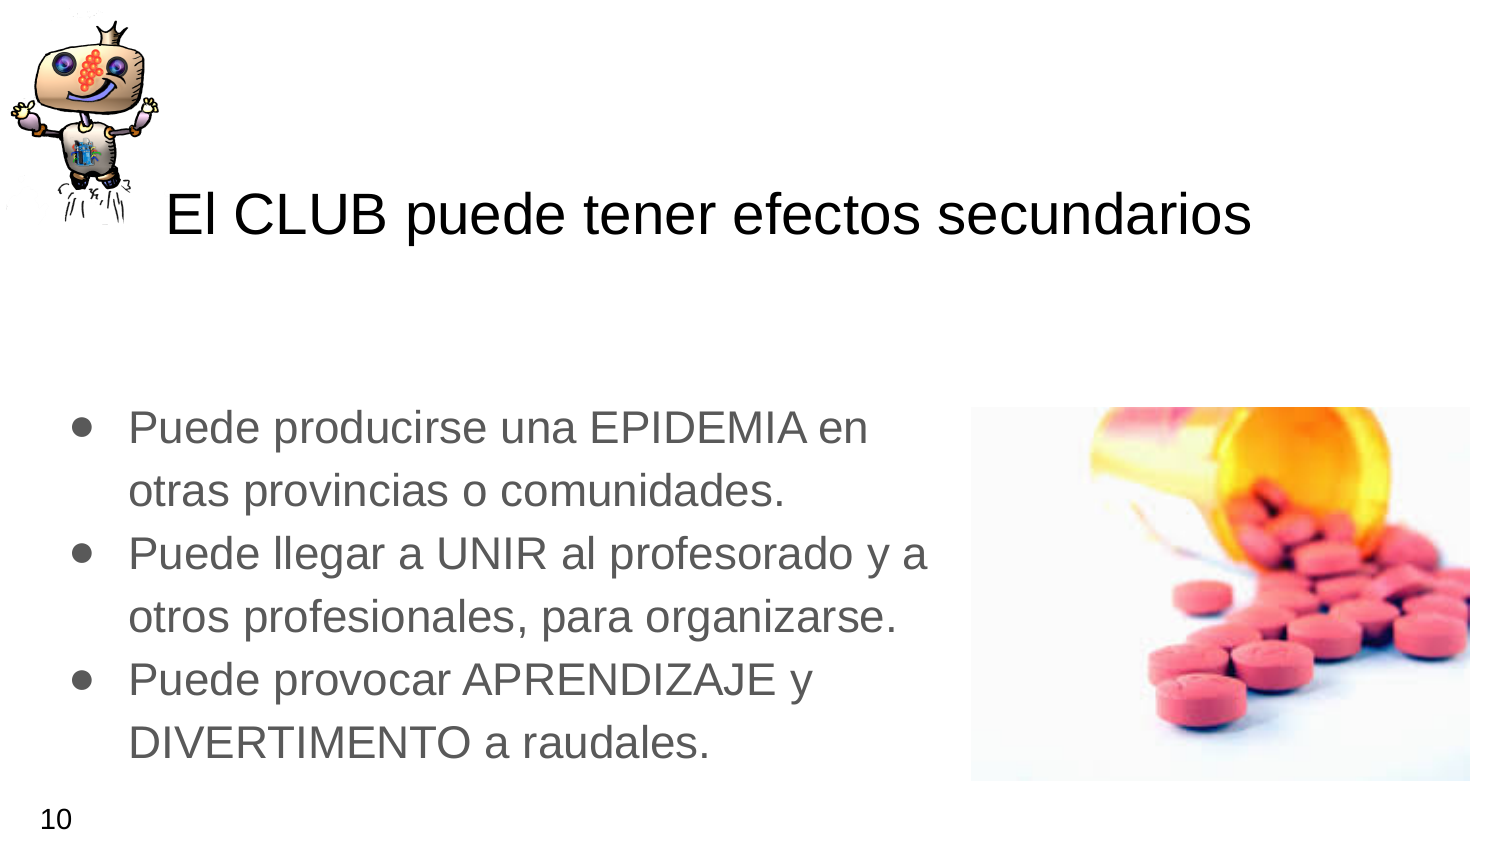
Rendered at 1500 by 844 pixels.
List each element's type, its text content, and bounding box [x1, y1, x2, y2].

title El CLUB puede tener efectos secundarios [150, 161, 1500, 256]
picture [6, 8, 176, 225]
list Puede producirse una EPIDEMIA en otras provincias o comunidades. Puede llegar a UNIR al profesorado y a otros profesionales, para organizarse. Puede provocar APRENDIZAJE y DIVERTIMENTO a raudales. [38, 373, 951, 781]
text_box 10 [25, 785, 92, 835]
picture [971, 407, 1470, 781]
